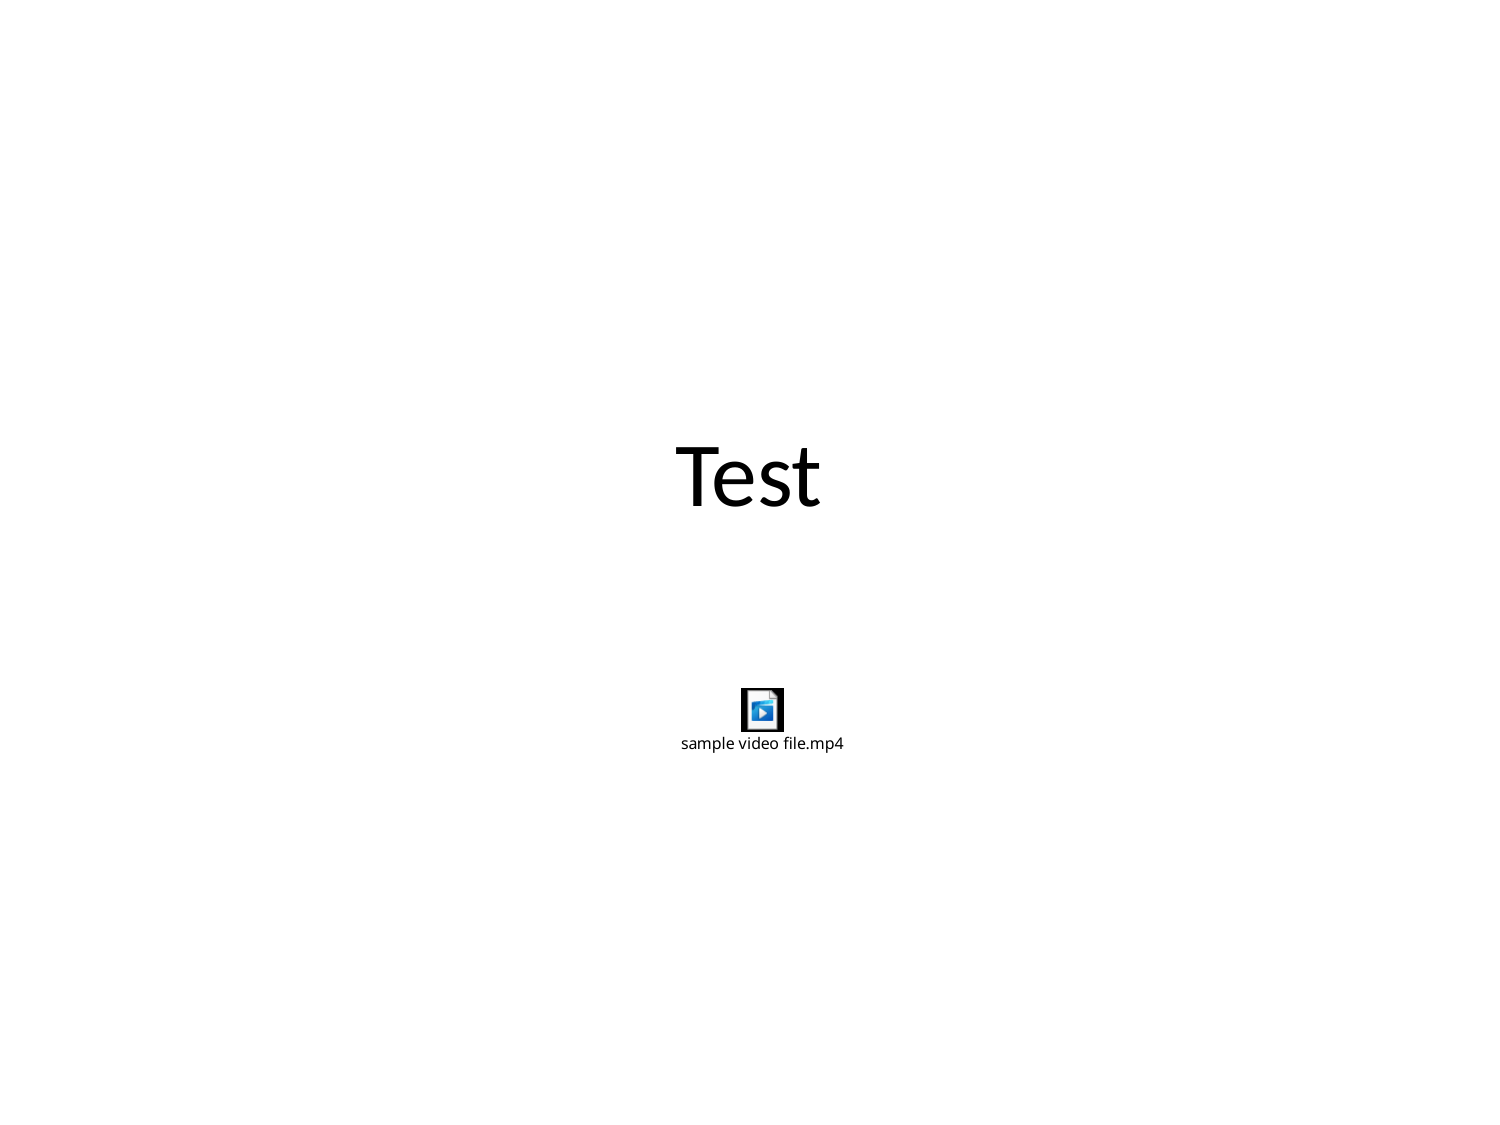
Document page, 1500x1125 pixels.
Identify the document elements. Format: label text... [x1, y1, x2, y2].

chart [664, 688, 861, 761]
title Test [112, 349, 1388, 591]
